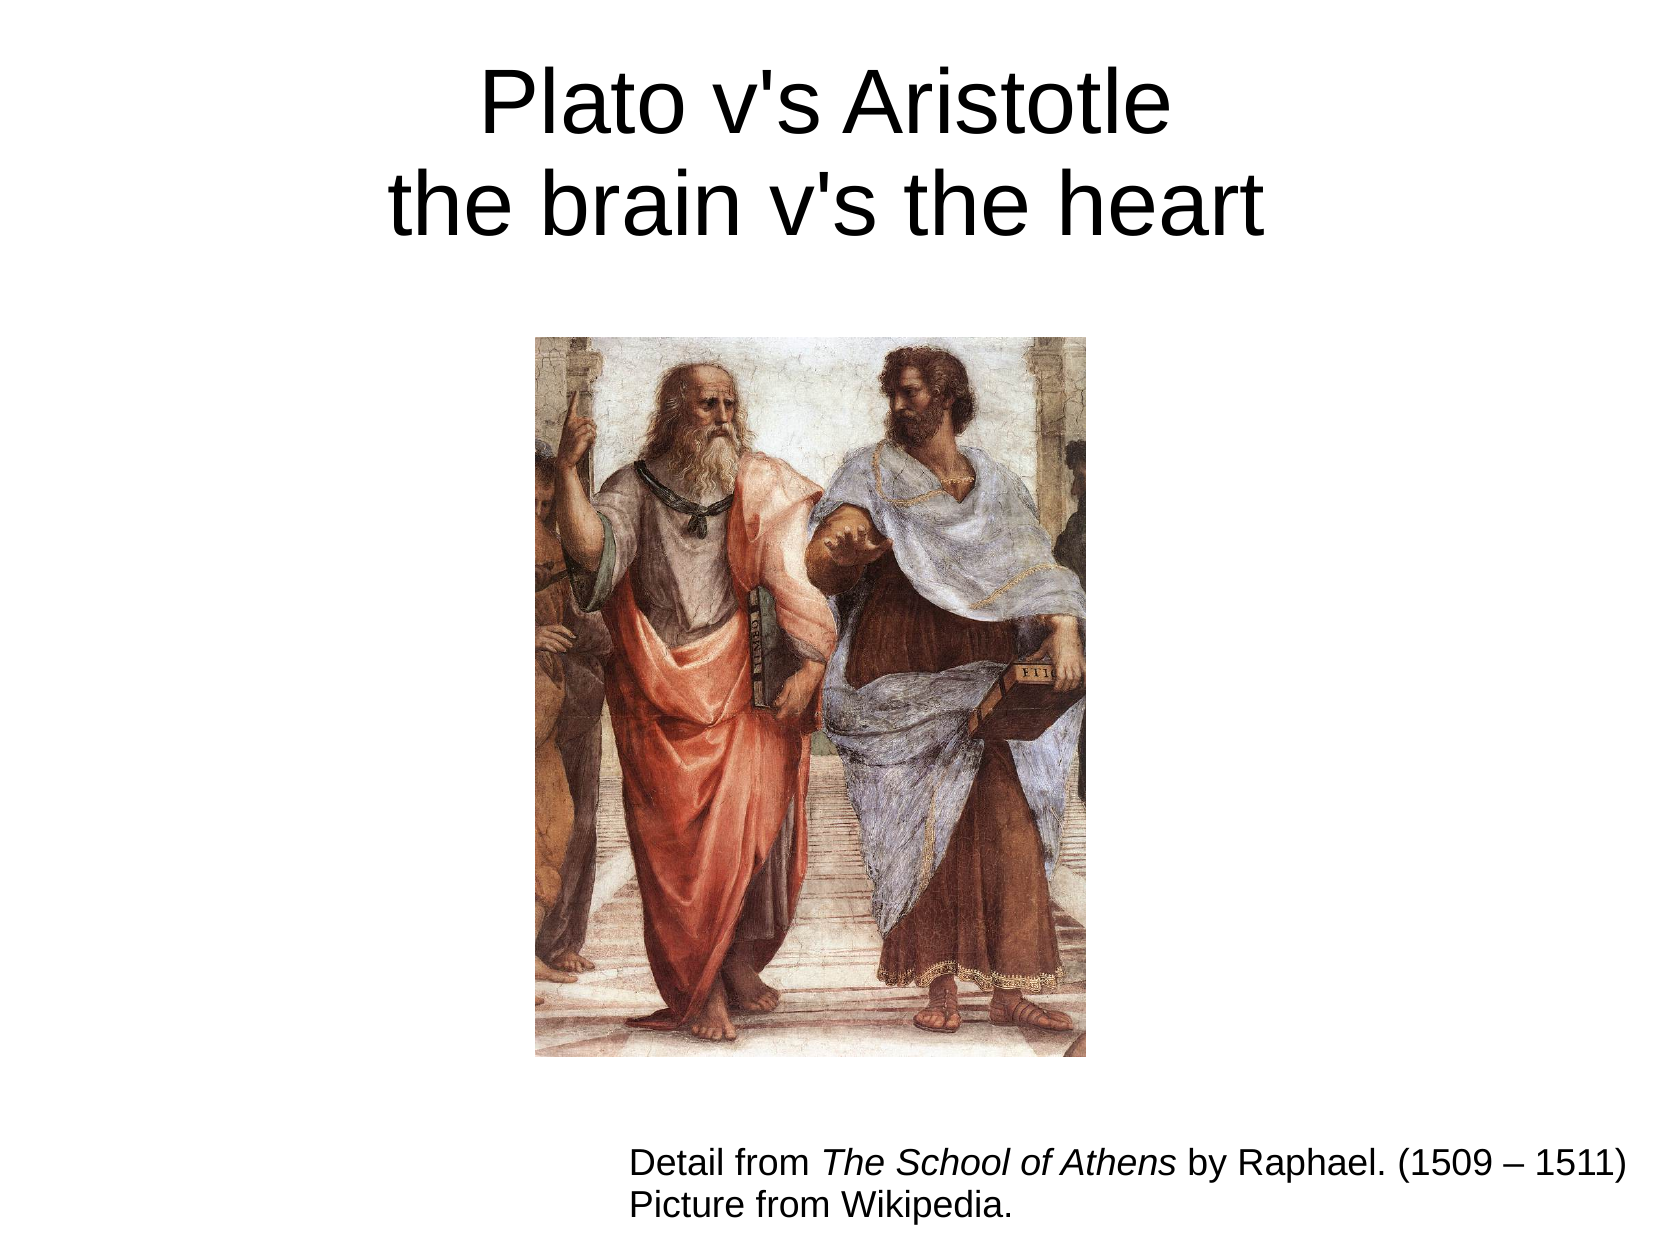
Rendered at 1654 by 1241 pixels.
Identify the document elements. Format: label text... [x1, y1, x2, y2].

title Plato v's Aristotle the brain v's the heart [82, 49, 1571, 257]
picture [535, 337, 1086, 1057]
text_box Detail from The School of Athens by Raphael. (1509 – 1511) Picture from Wikipedia. [614, 1134, 1646, 1233]
